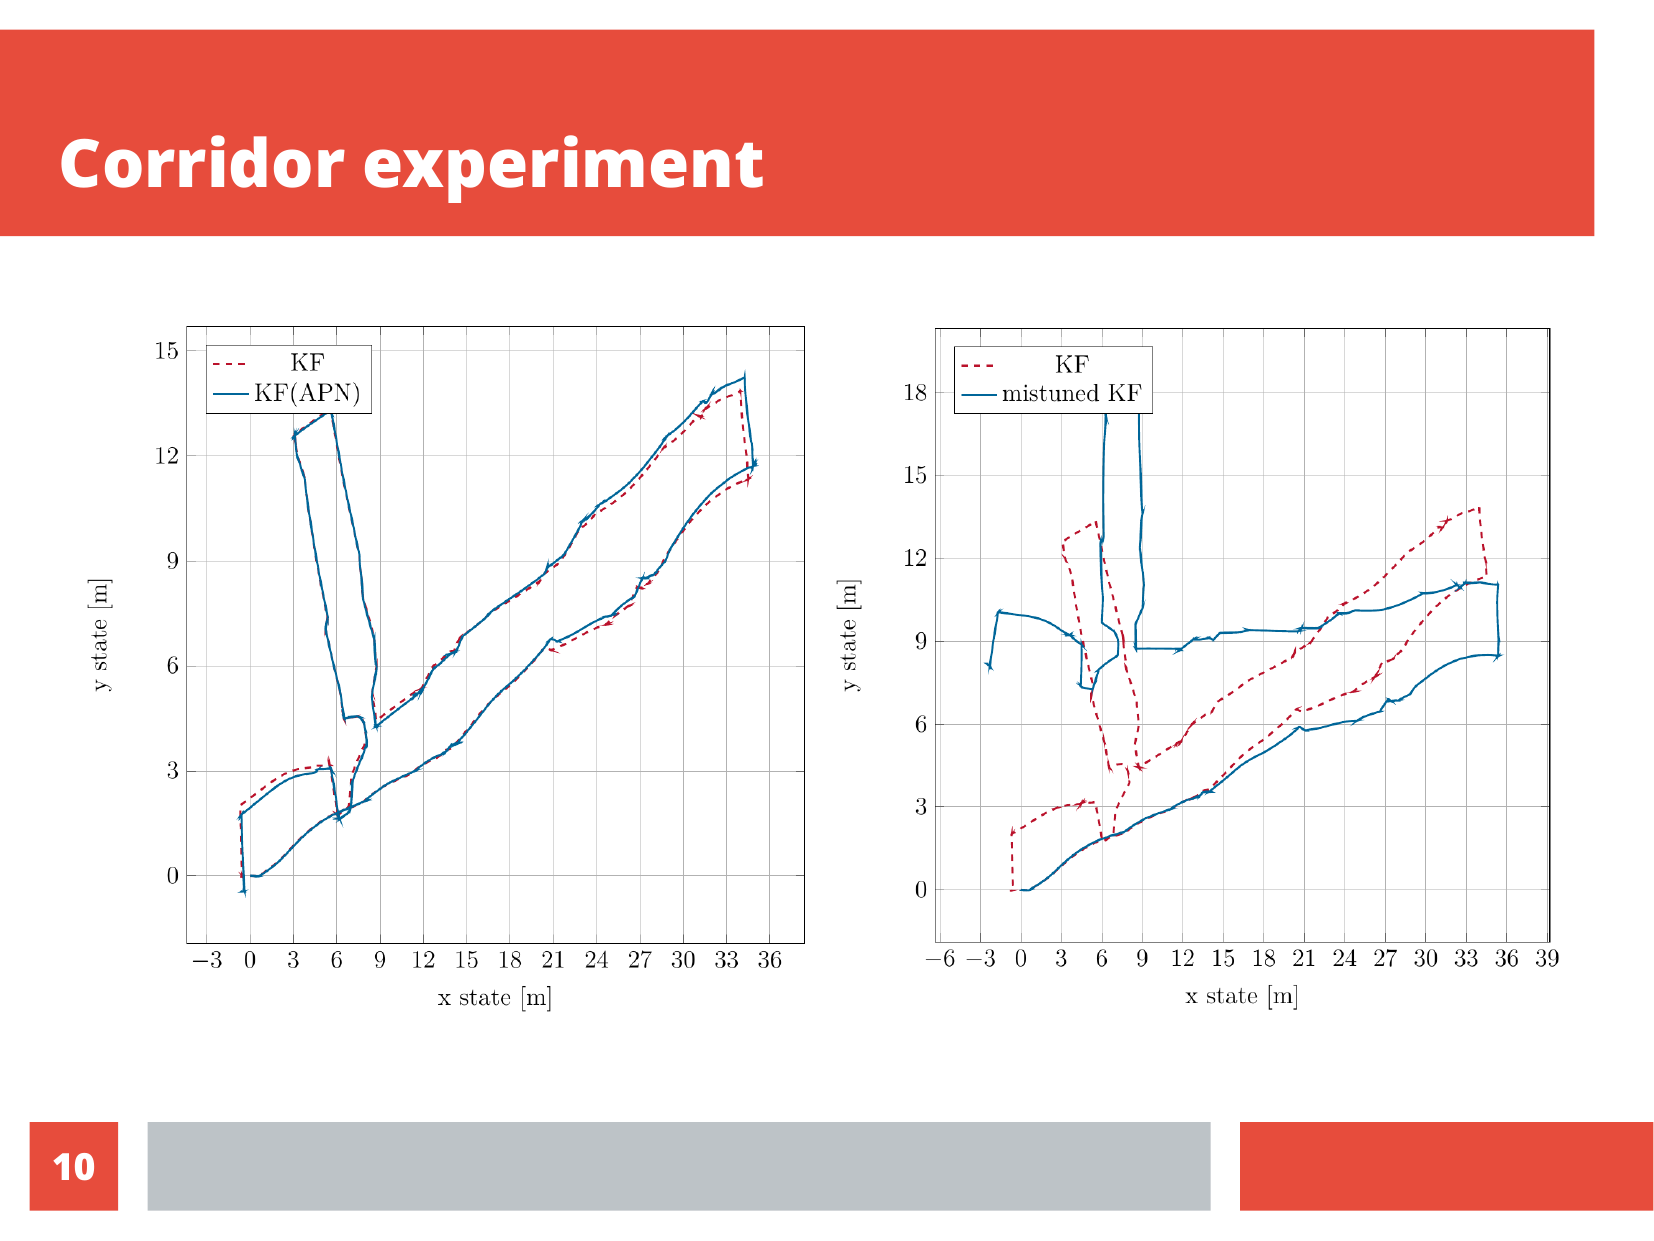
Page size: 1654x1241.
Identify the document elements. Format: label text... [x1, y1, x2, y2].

picture [81, 299, 1591, 1037]
title Corridor experiment [59, 59, 1595, 207]
